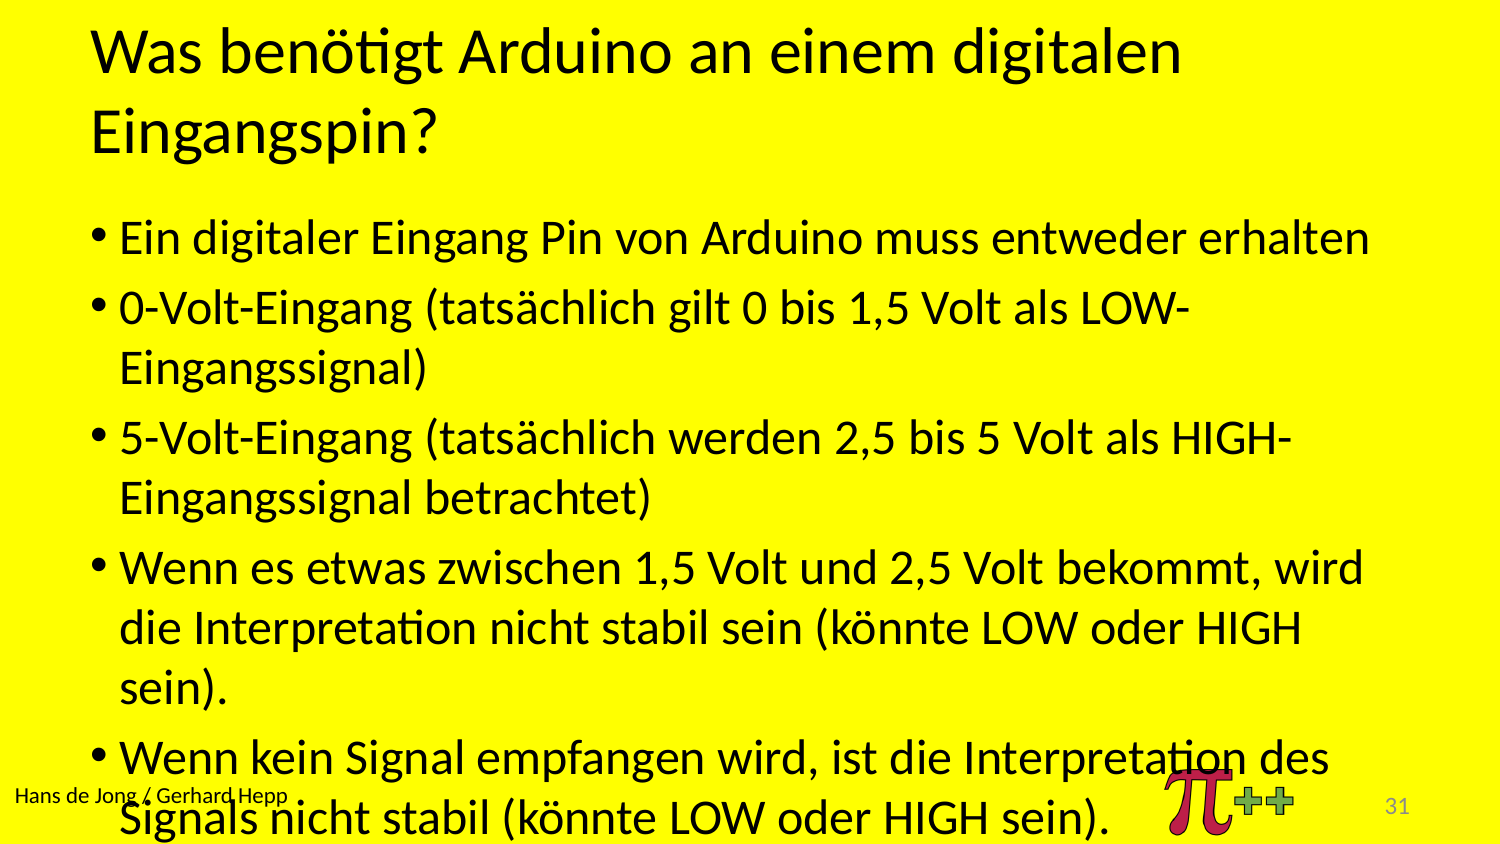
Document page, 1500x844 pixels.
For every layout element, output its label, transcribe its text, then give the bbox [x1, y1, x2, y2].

title Was benötigt Arduino an einem digitalen Eingangspin? [75, 0, 1425, 175]
list Ein digitaler Eingang Pin von Arduino muss entweder erhalten 0-Volt-Eingang (tatsächlich gilt 0 bis 1,5 Volt als LOW-Eingangssignal) 5-Volt-Eingang (tatsächlich werden 2,5 bis 5 Volt als HIGH-Eingangssignal betrachtet) Wenn es etwas zwischen 1,5 Volt und 2,5 Volt bekommt, wird die Interpretation nicht stabil sein (könnte LOW oder HIGH sein). Wenn kein Signal empfangen wird, ist die Interpretation des Signals nicht stabil (könnte LOW oder HIGH sein). [75, 196, 1425, 754]
slide_number <getal> [1340, 782, 1425, 827]
picture [1163, 768, 1294, 836]
